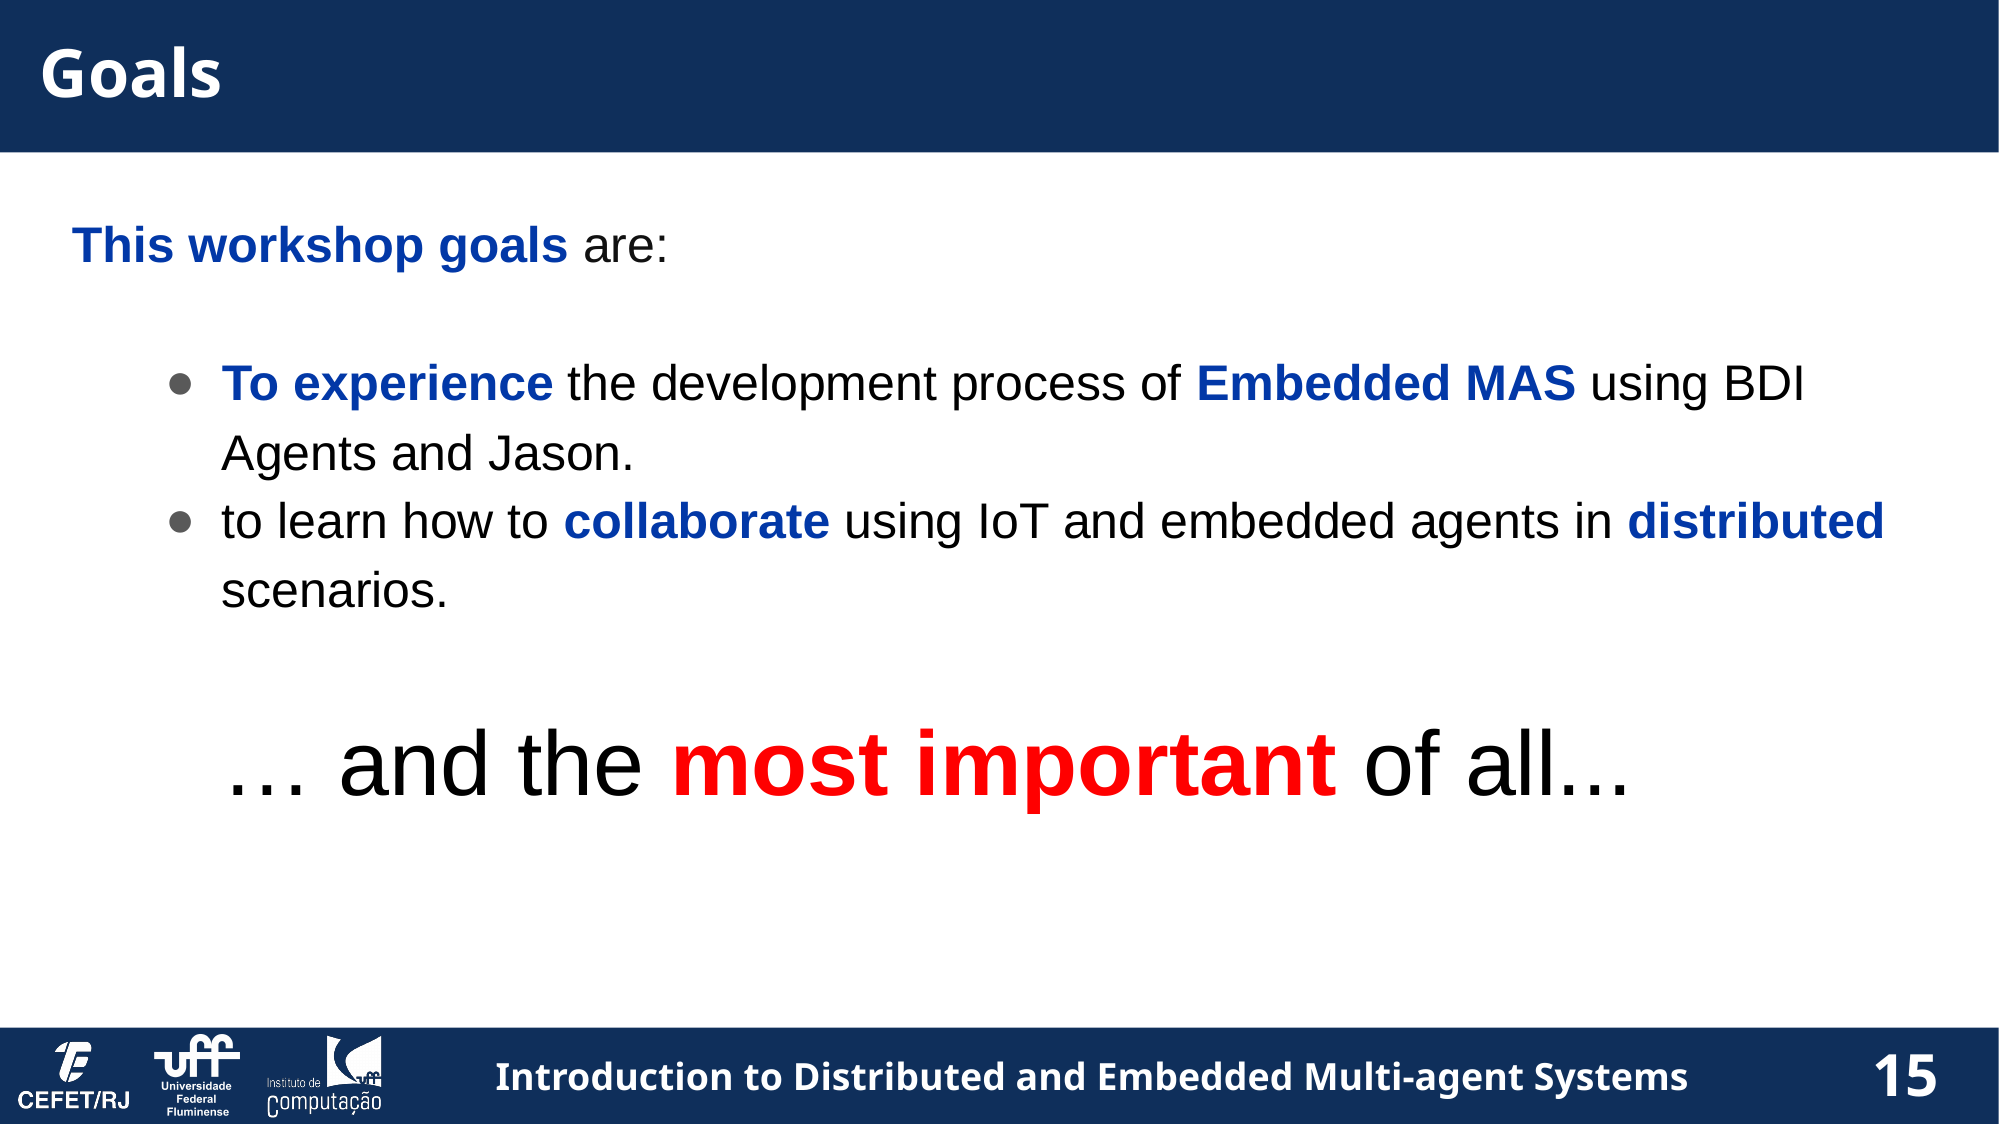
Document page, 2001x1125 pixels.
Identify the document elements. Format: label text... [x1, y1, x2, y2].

picture [153, 1033, 241, 1121]
picture [18, 1021, 129, 1125]
text_box Goals [25, 23, 1999, 119]
picture [265, 1033, 383, 1118]
text_box This workshop goals are: To experience the development process of Embedded MAS using BDI Agents and Jason. to learn how to collaborate using IoT and embedded agents in distributed scenarios. … and the most important of all... [57, 188, 1967, 1016]
